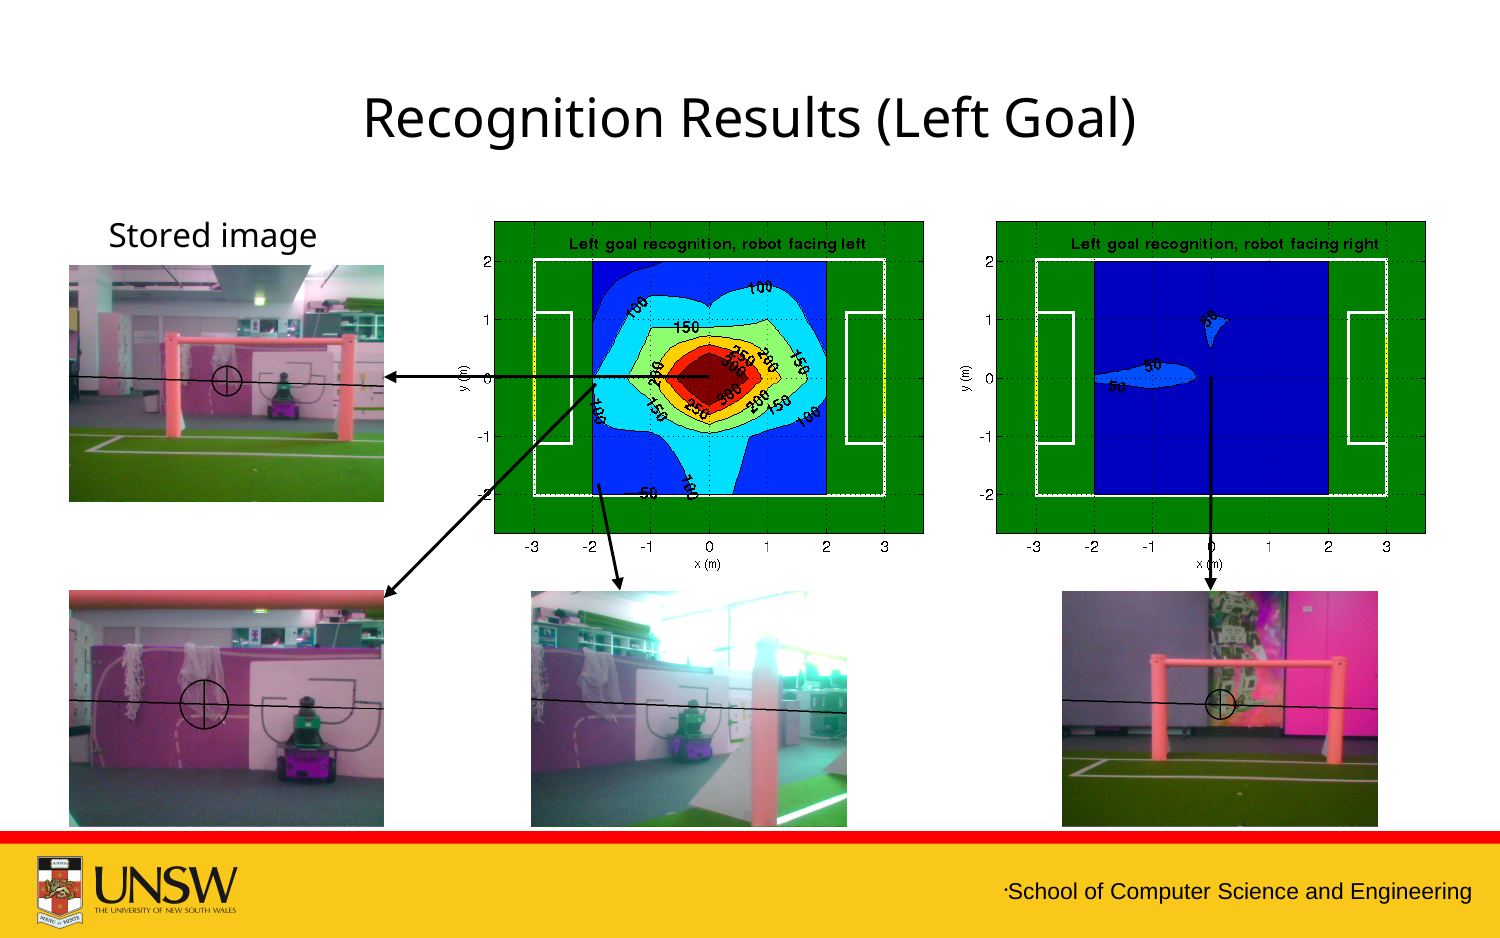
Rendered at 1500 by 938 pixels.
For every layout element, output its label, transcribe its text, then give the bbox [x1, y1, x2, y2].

picture [37, 856, 238, 929]
picture [69, 590, 384, 827]
text_box Stored image [88, 206, 384, 278]
text_box Recognition Results (Left Goal) [75, 37, 1425, 194]
picture [423, 177, 1477, 827]
picture [69, 265, 384, 502]
